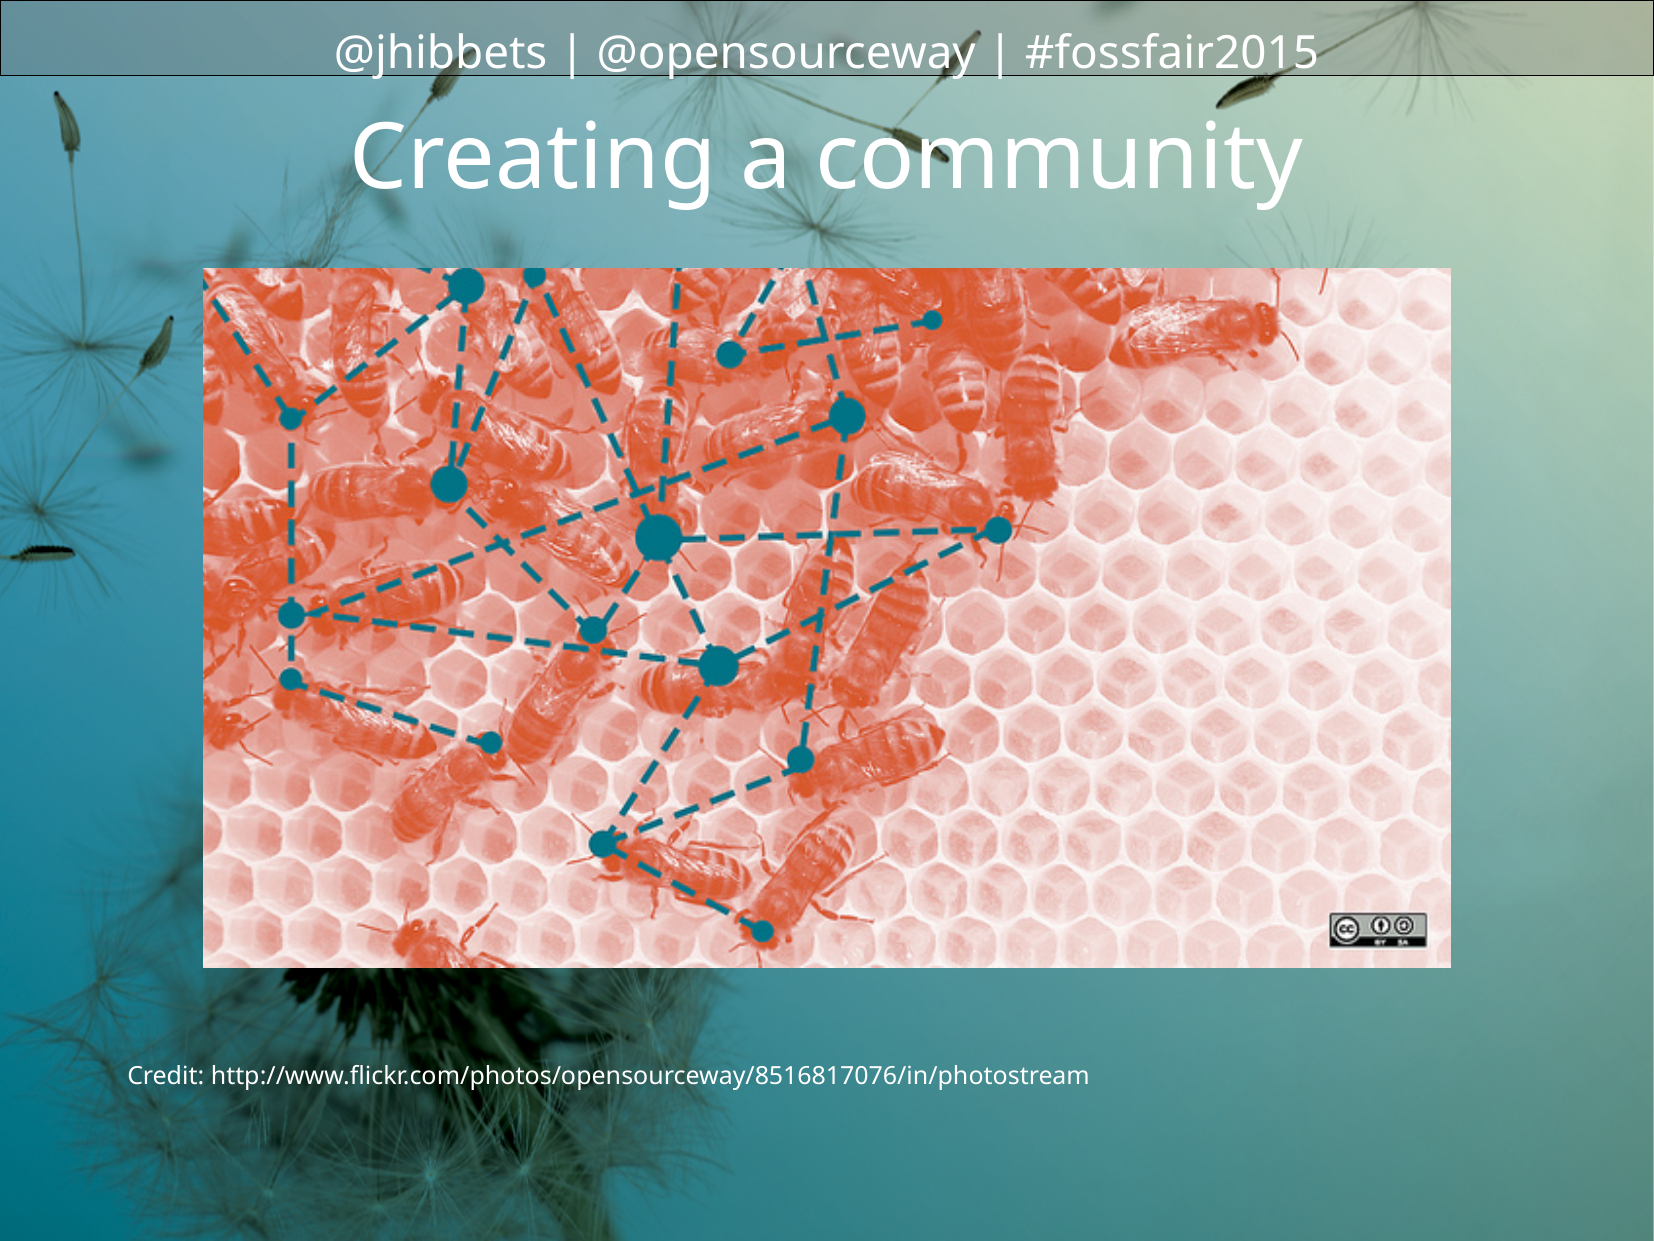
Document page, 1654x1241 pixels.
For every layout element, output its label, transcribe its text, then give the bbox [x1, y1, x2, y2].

picture [0, 76, 1654, 1241]
text_box Credit: http://www.flickr.com/photos/opensourceway/8516817076/in/photostream [112, 1050, 1103, 1090]
title Creating a community [82, 49, 1571, 257]
